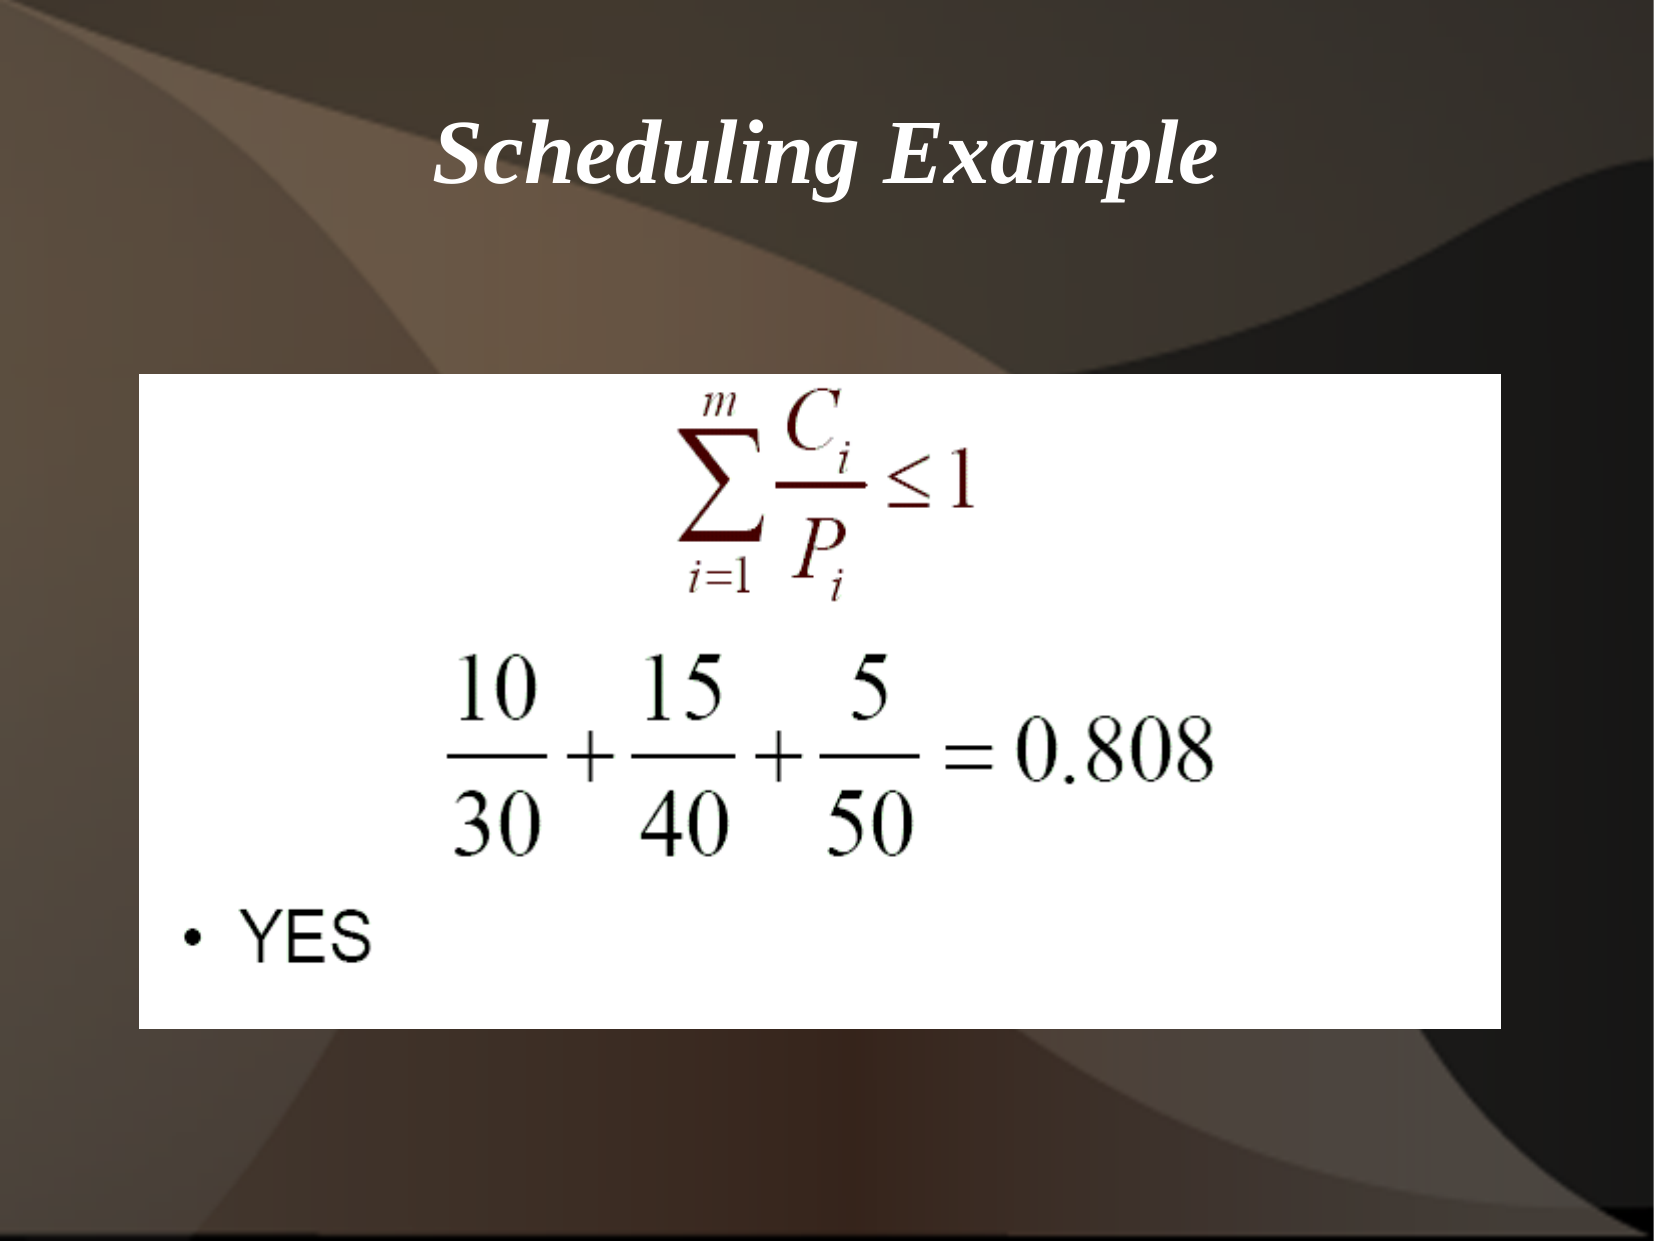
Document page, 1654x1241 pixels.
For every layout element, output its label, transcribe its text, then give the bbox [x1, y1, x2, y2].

picture [0, 0, 1654, 1241]
title Scheduling Example [82, 56, 1571, 250]
